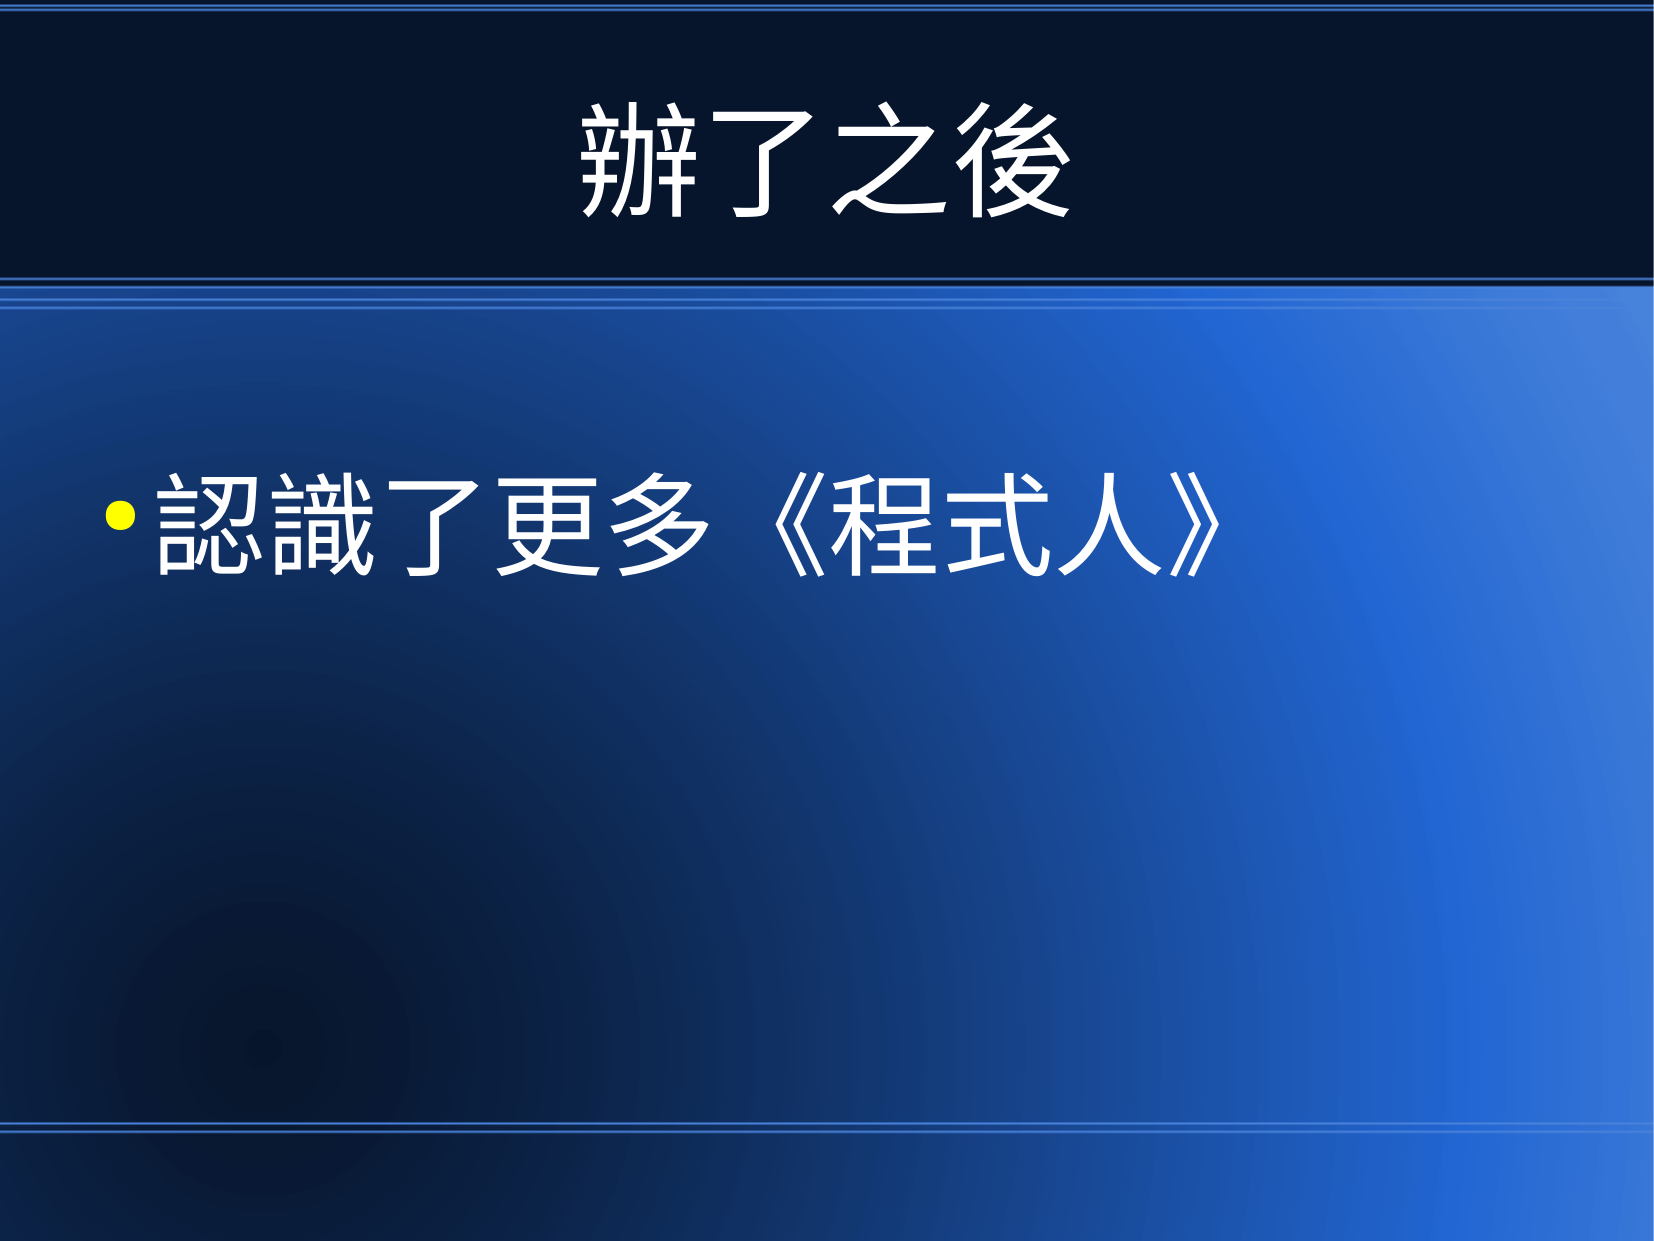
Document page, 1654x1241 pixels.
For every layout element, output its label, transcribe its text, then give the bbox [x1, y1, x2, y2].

title 辦了之後 [82, 49, 1571, 257]
list 認識了更多《程式人》 [82, 355, 1571, 1241]
picture [0, 0, 1654, 1241]
